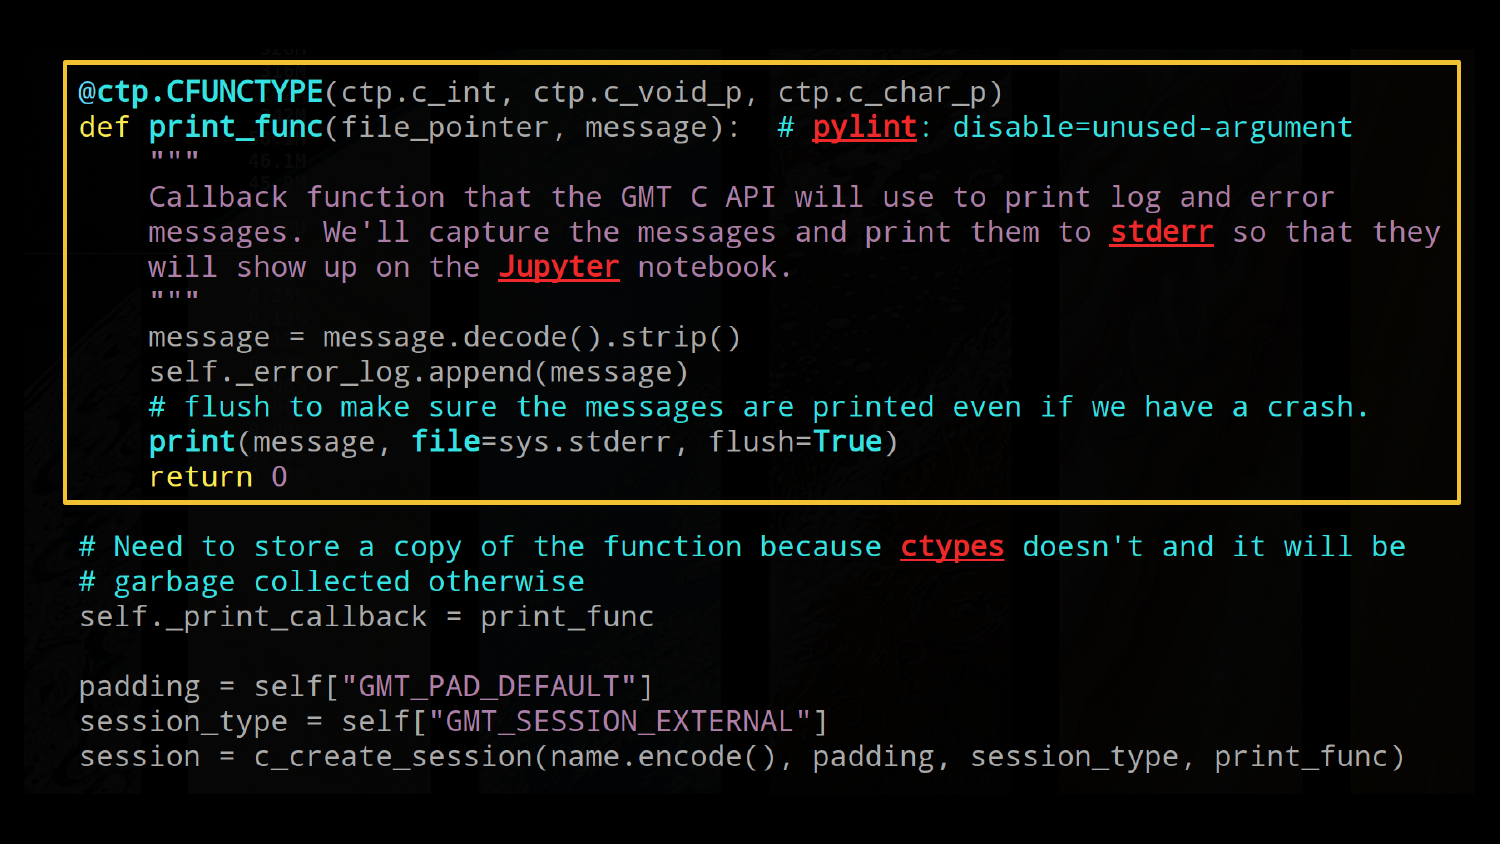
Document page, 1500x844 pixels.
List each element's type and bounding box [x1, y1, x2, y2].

picture [24, 49, 1475, 794]
